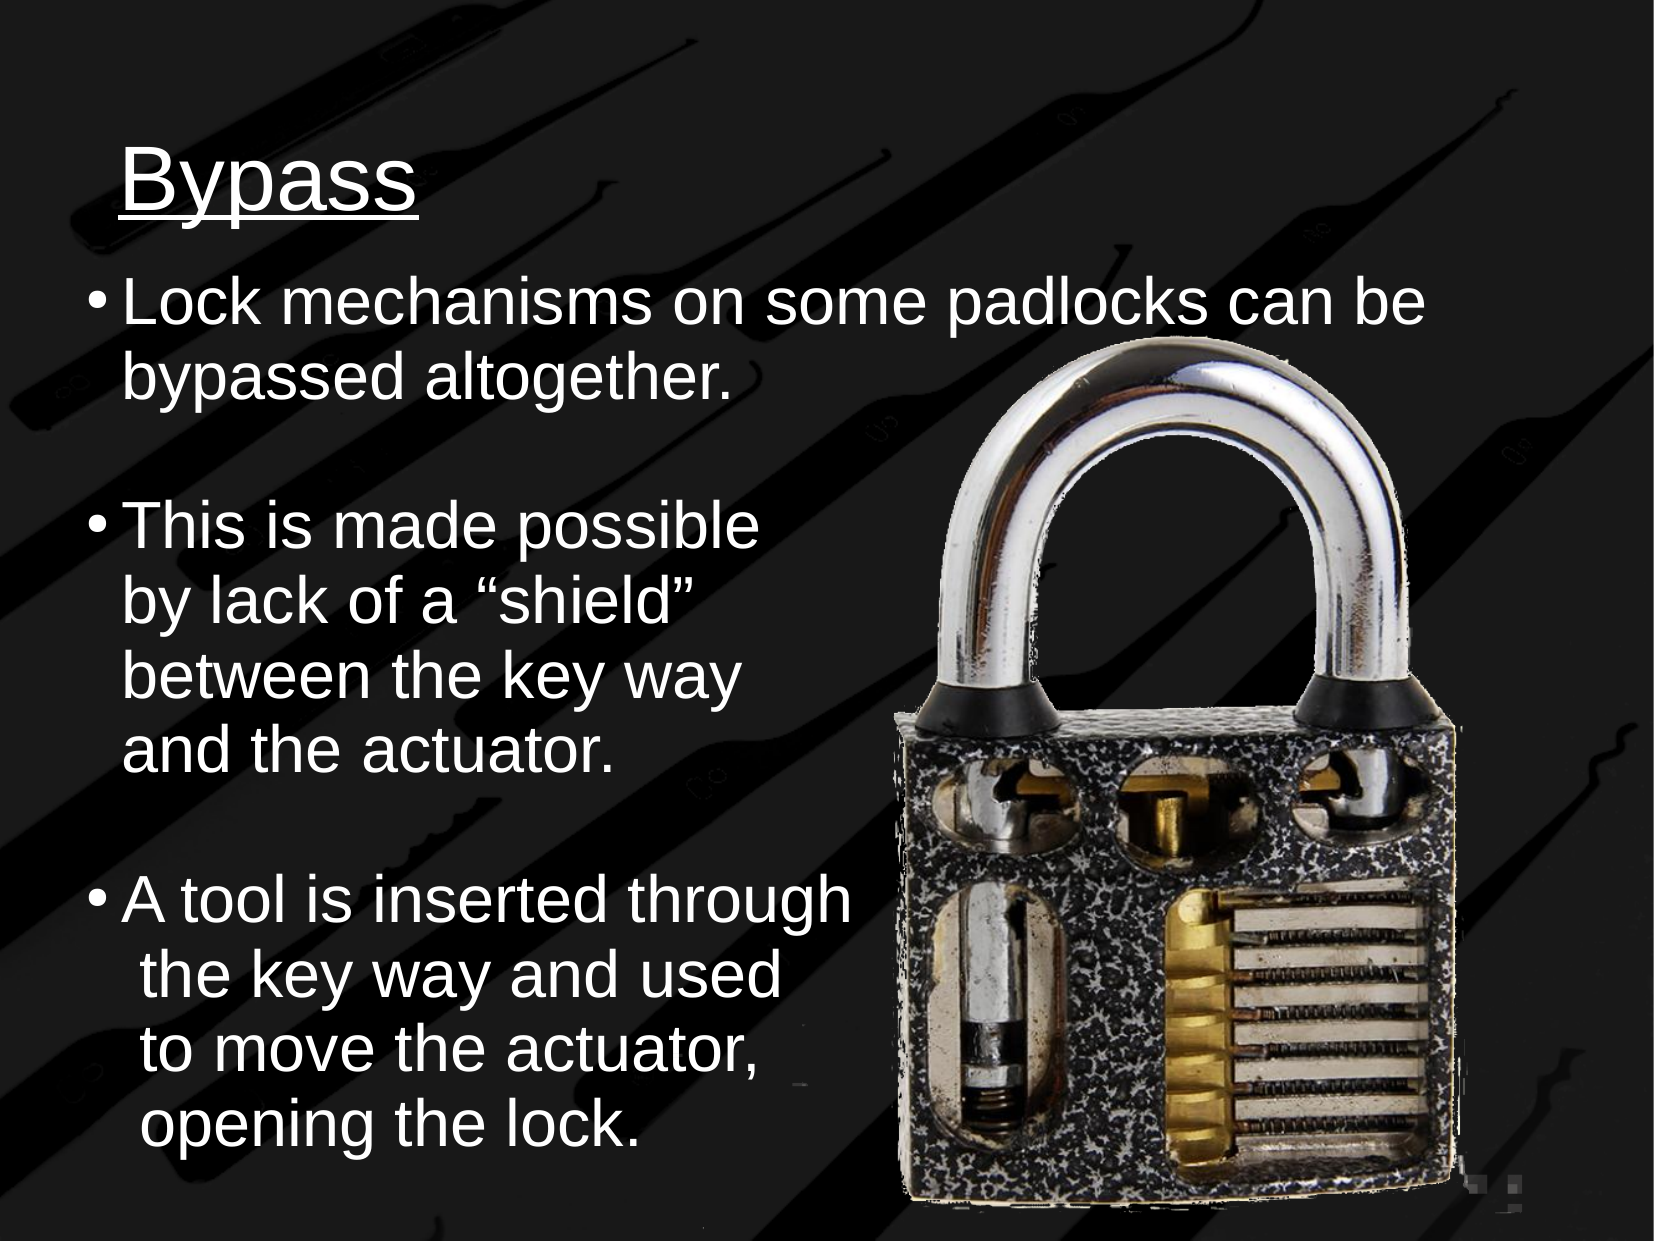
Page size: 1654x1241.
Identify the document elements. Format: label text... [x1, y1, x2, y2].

title Bypass [82, 49, 1571, 256]
picture [0, 0, 1654, 1241]
text_box Lock mechanisms on some padlocks can be bypassed altogether. This is made possible by lack of a “shield” between the key way and the actuator. A tool is inserted through the key way and used to move the actuator, opening the lock. [70, 256, 673, 1241]
